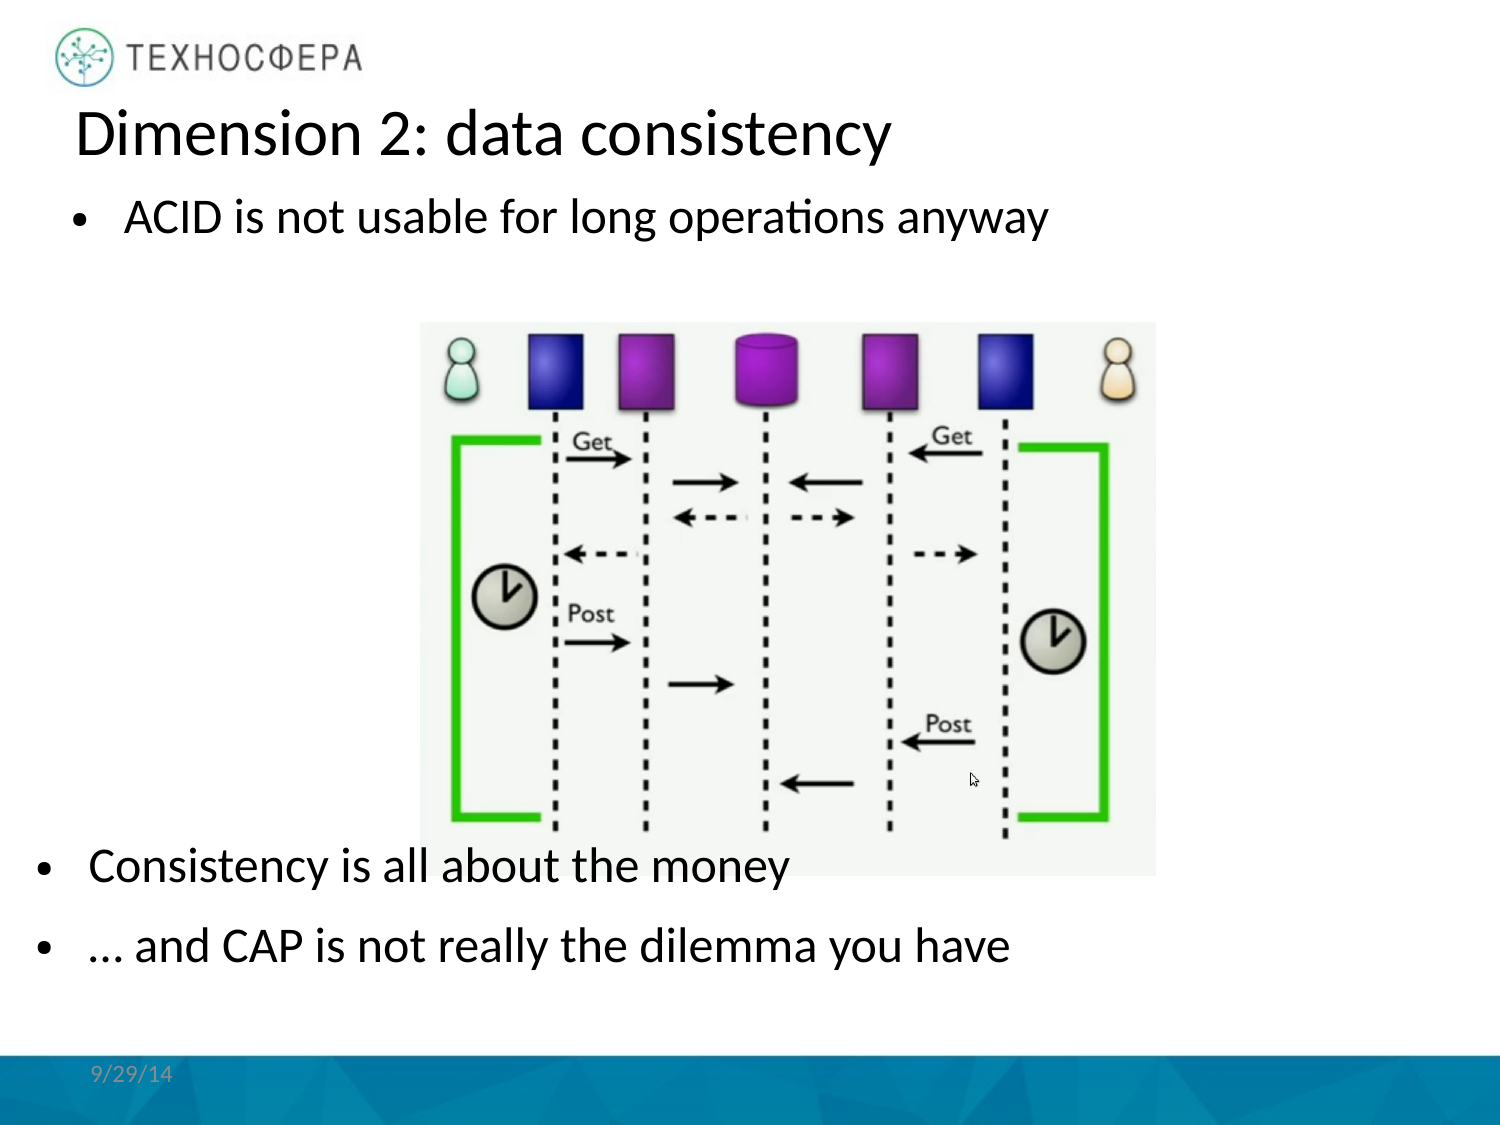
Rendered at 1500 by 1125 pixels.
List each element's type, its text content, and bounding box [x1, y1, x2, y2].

title Dimension 2: data consistency [75, 45, 1425, 195]
picture [0, 0, 1500, 1057]
list ACID is not usable for long operations anyway [53, 195, 1500, 296]
list Consistency is all about the money … and CAP is not really the dilemma you have [17, 845, 1473, 1053]
